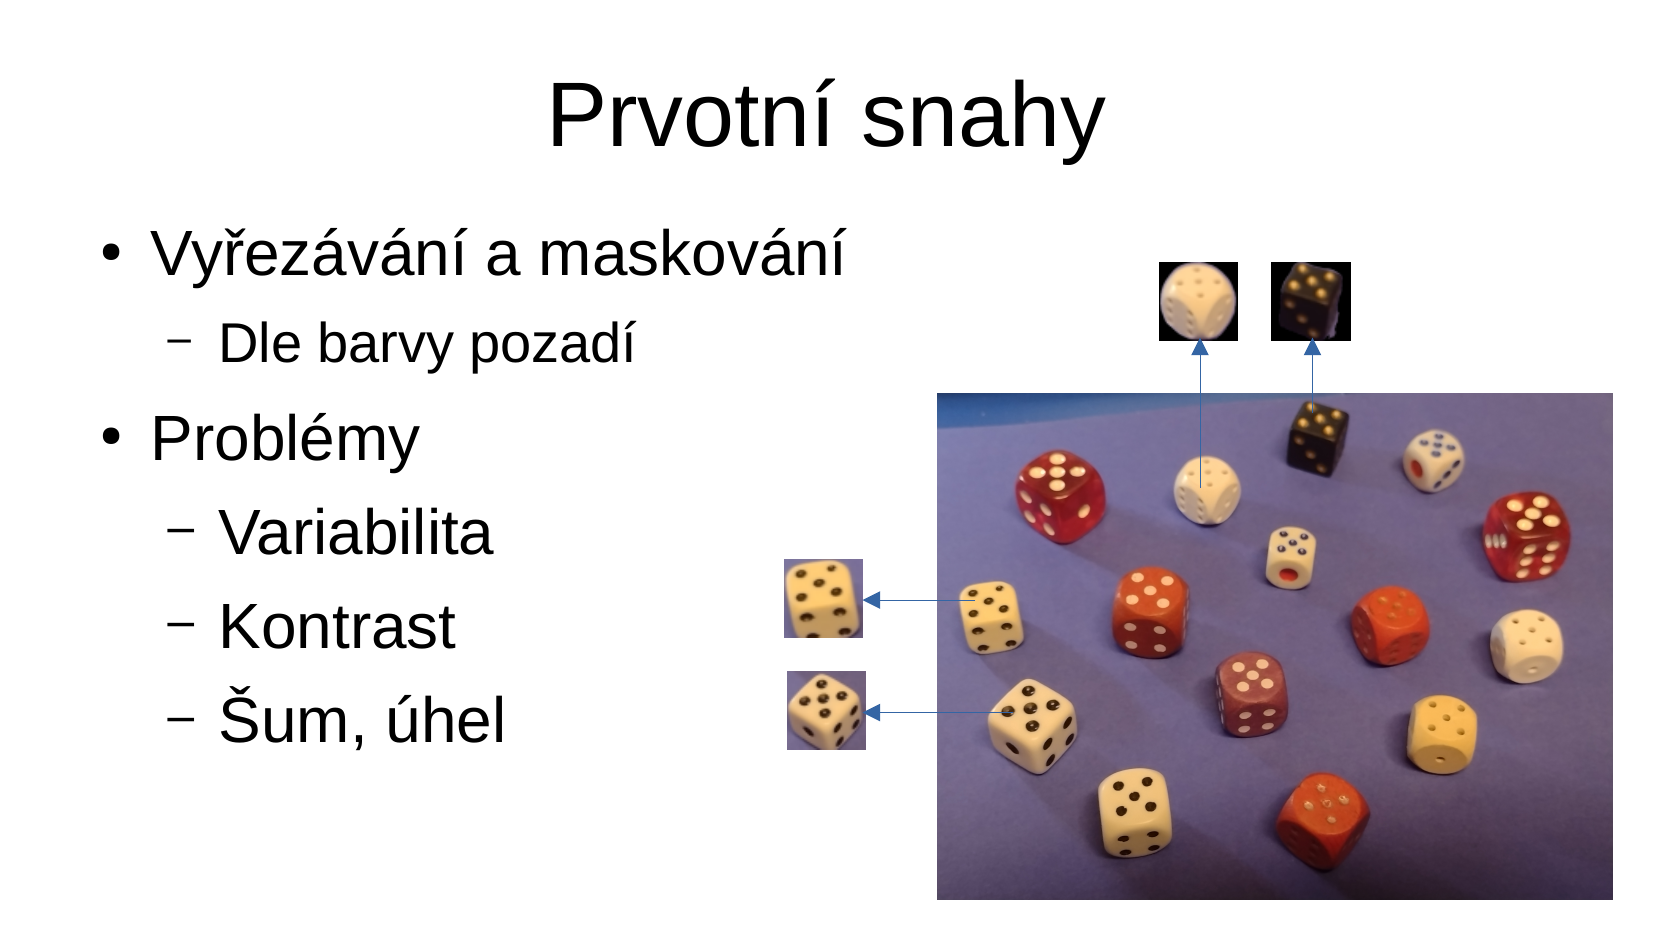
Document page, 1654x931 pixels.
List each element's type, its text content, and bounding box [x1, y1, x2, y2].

title Prvotní snahy [82, 37, 1571, 193]
list Vyřezávání a maskování Dle barvy pozadí Problémy Variabilita Kontrast Šum, úhel [82, 217, 1571, 758]
picture [937, 393, 1613, 901]
